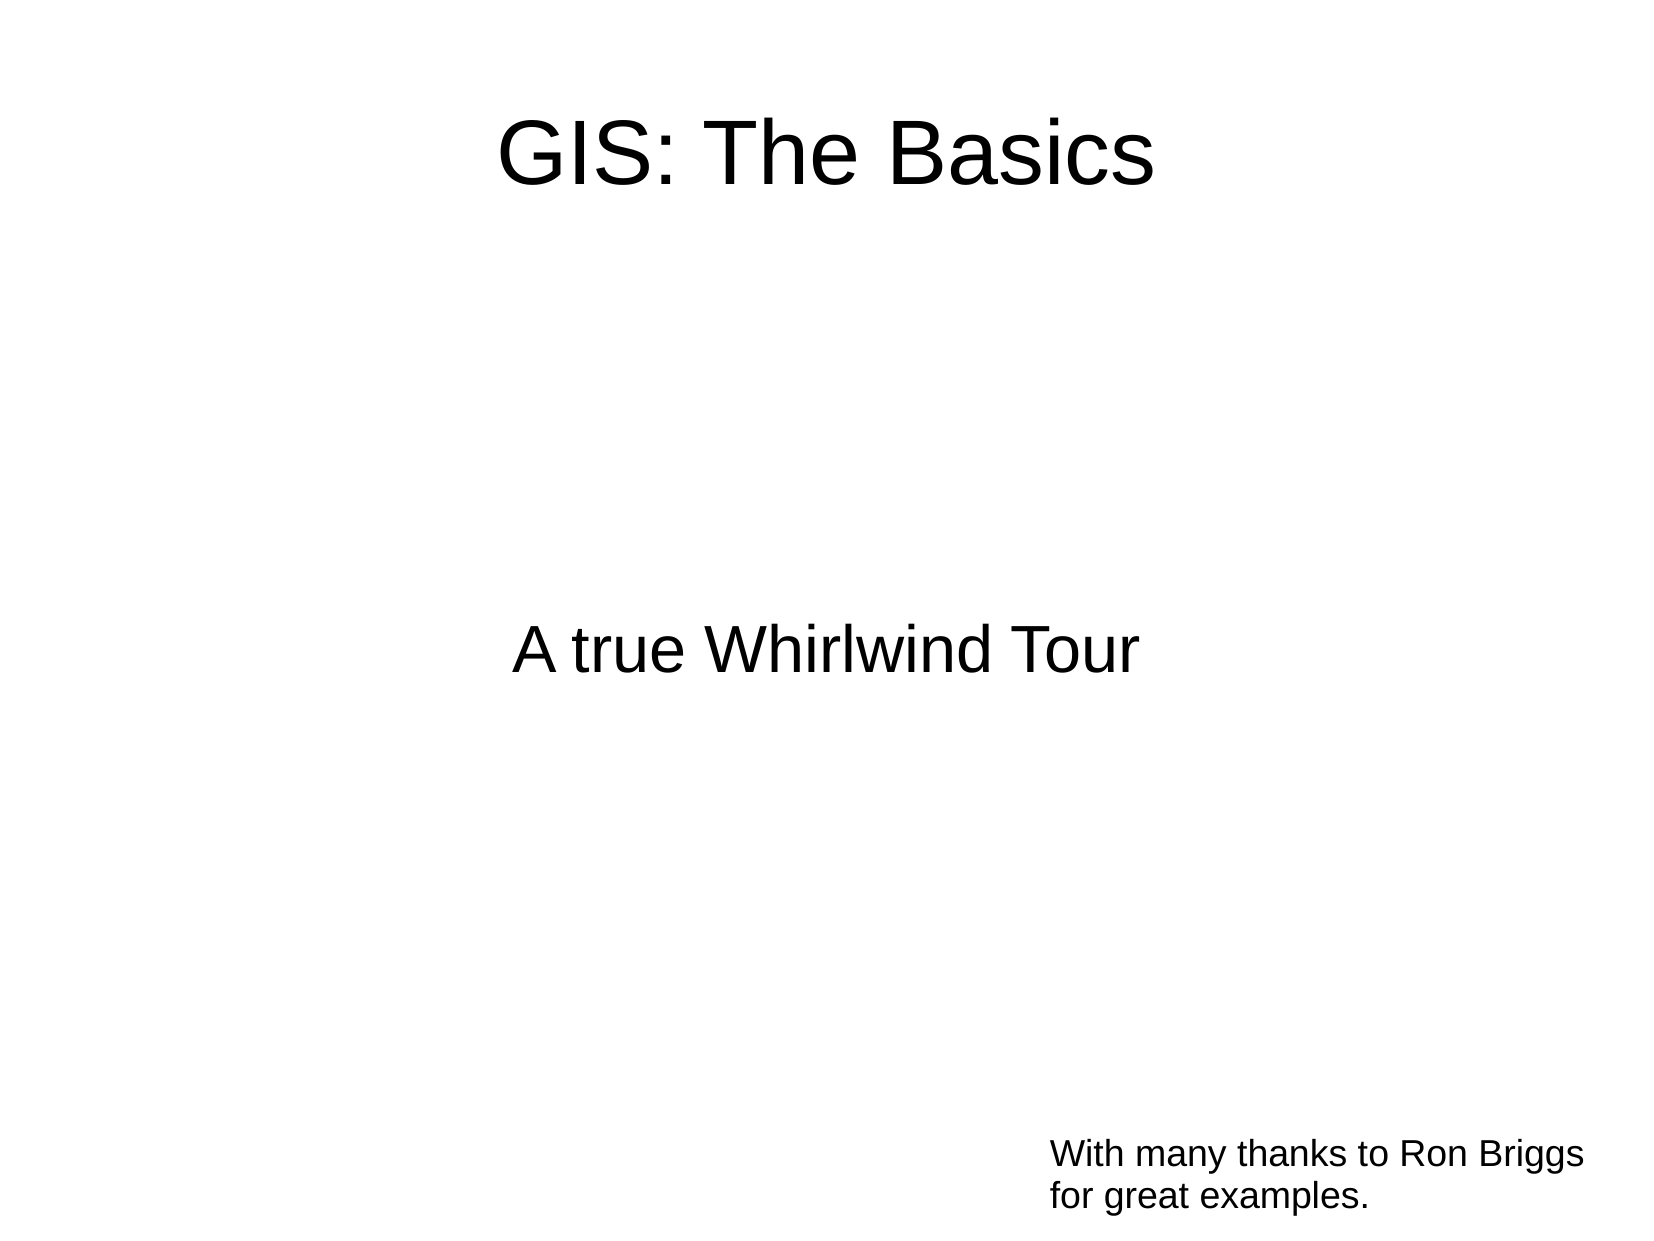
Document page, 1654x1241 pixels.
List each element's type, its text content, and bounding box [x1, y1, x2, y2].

text_box With many thanks to Ron Briggs for great examples. [1035, 1125, 1651, 1224]
title GIS: The Basics [82, 49, 1571, 257]
subtitle A true Whirlwind Tour [82, 290, 1571, 1010]
